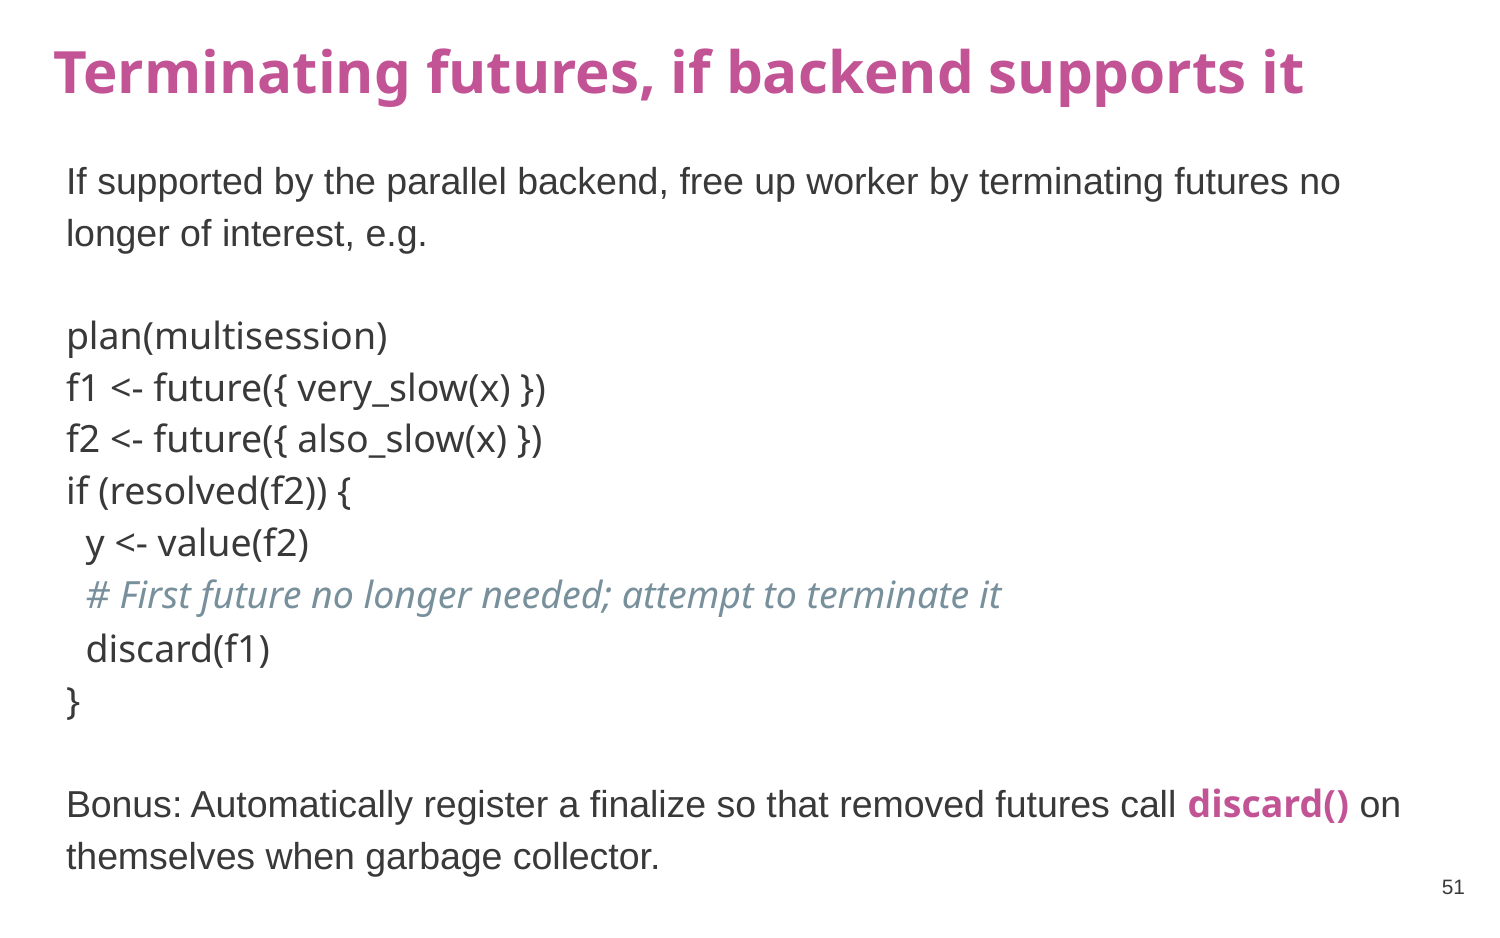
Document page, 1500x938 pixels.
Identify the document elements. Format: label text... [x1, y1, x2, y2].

title Terminating futures, if backend supports it [38, 20, 1500, 136]
slide_number <number> [1389, 849, 1480, 922]
list If supported by the parallel backend, free up worker by terminating futures no longer of interest, e.g. plan(multisession) f1 <- future({ very_slow(x) }) f2 <- future({ also_slow(x) }) if (resolved(f2)) { y <- value(f2) # First future no longer needed; attempt to terminate it discard(f1) ‎ ‎ } Bonus: Automatically register a finalize so that removed futures call discard() on themselves when garbage collector. [51, 135, 1449, 890]
